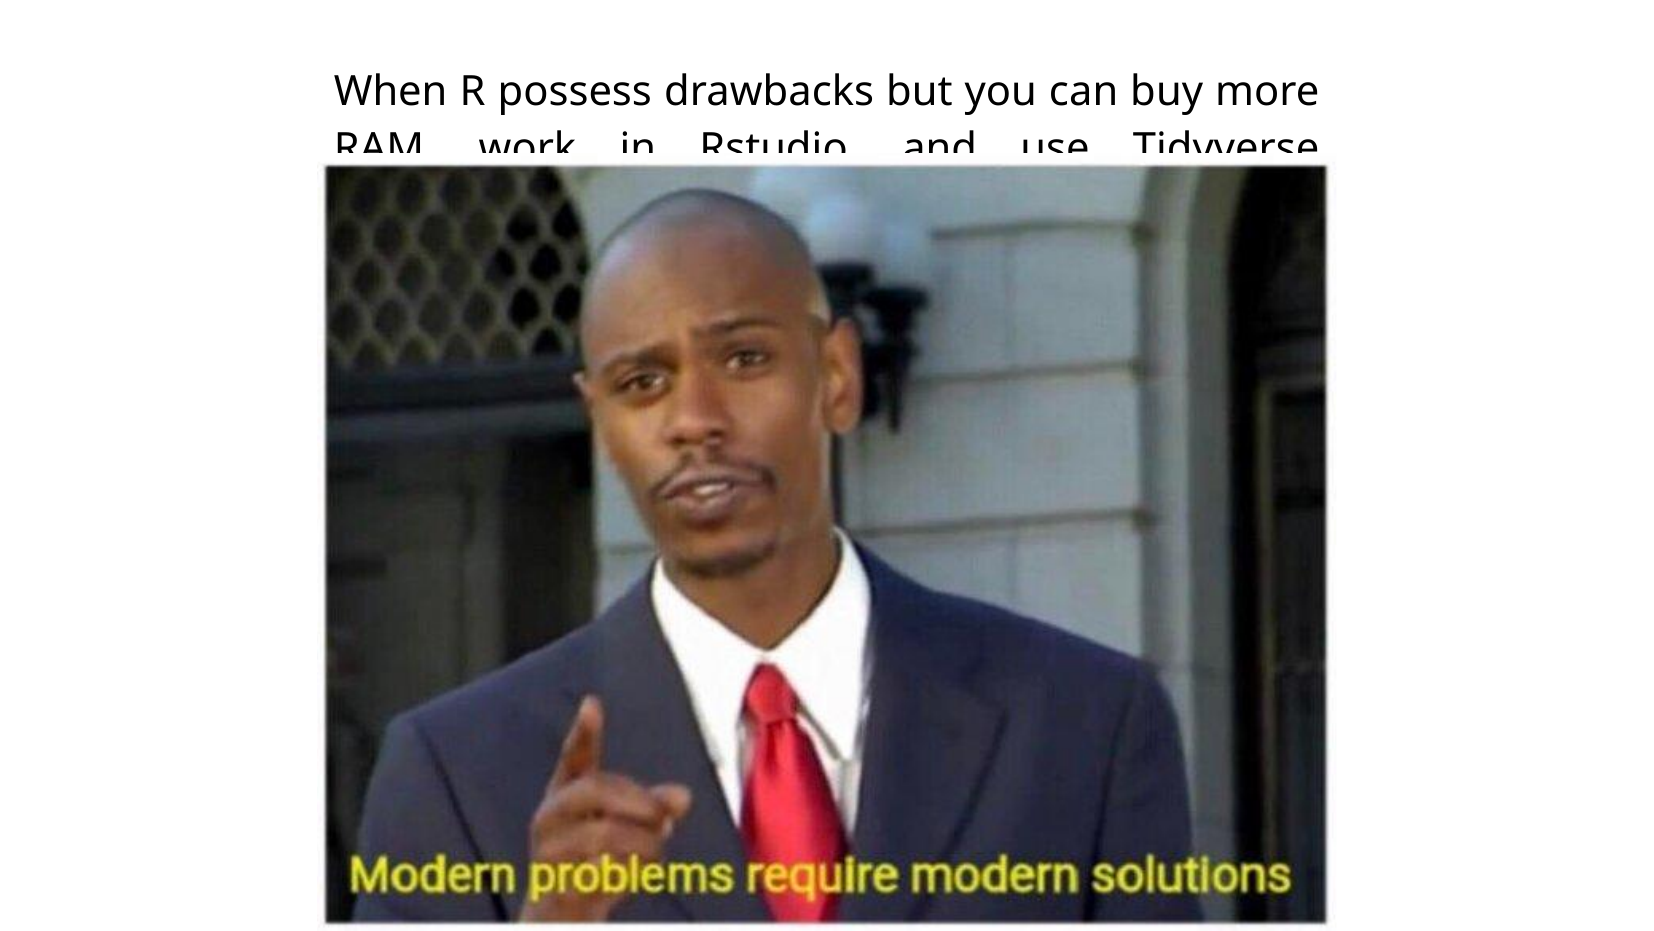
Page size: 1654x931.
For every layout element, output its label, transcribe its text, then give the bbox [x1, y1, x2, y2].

picture [317, 153, 1337, 931]
text_box When R possess drawbacks but you can buy more RAM, work in Rstudio, and use Tidyverse approach [318, 53, 1335, 153]
